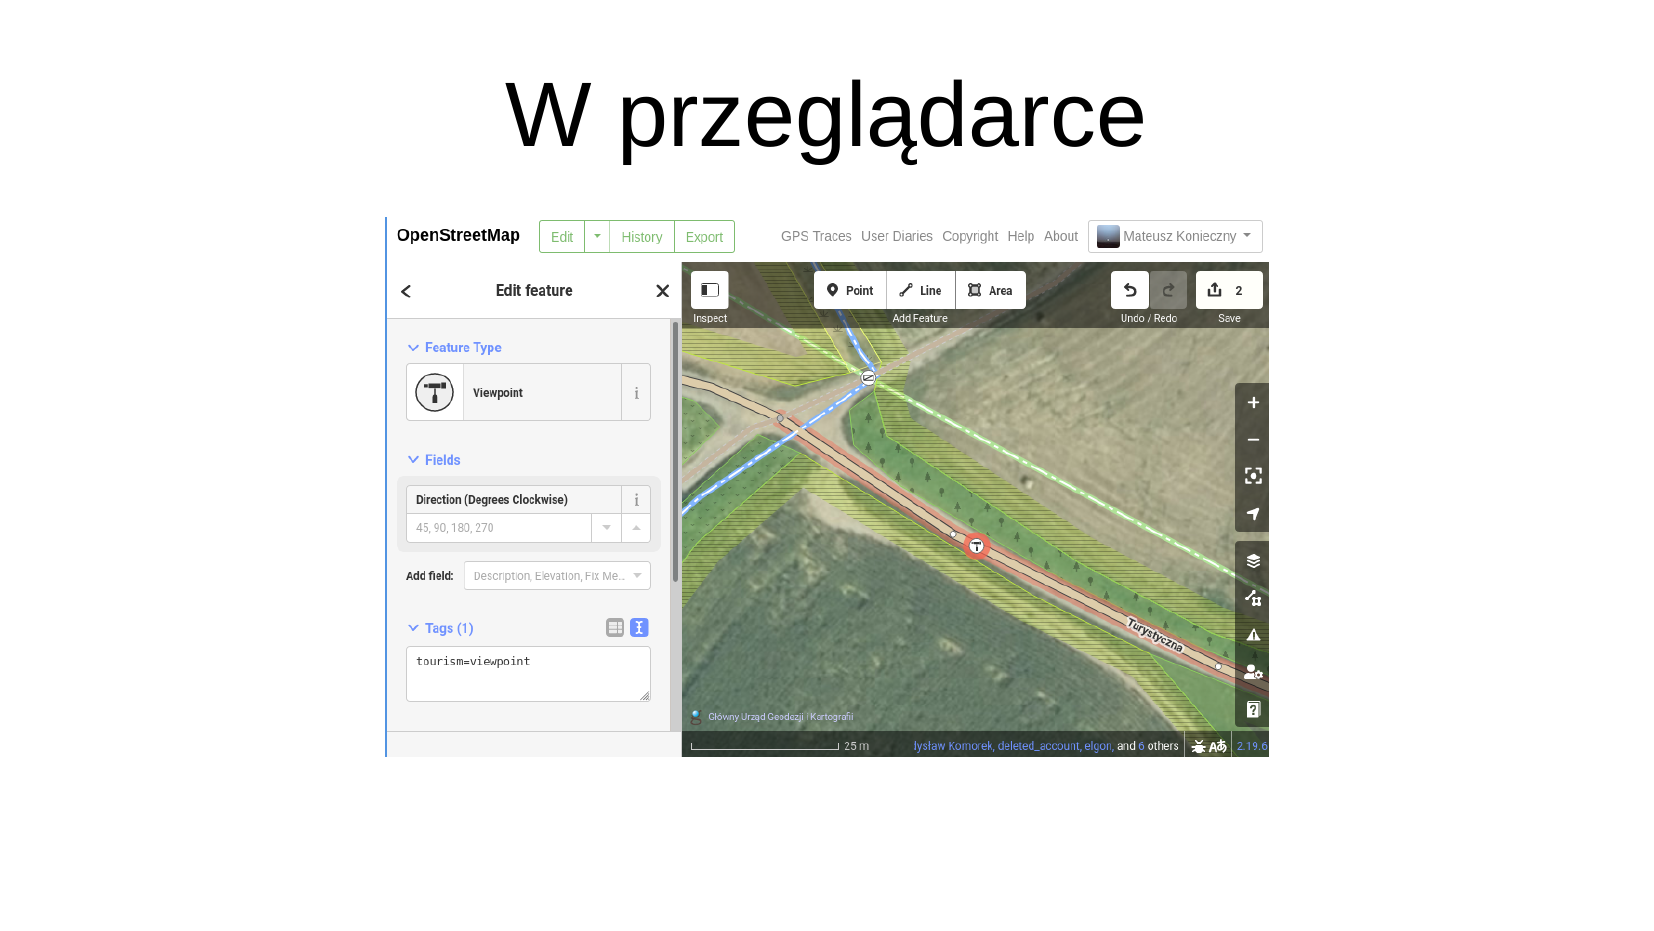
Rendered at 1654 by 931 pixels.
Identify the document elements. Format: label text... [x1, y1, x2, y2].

picture [385, 217, 1269, 757]
title W przeglądarce [82, 37, 1571, 193]
